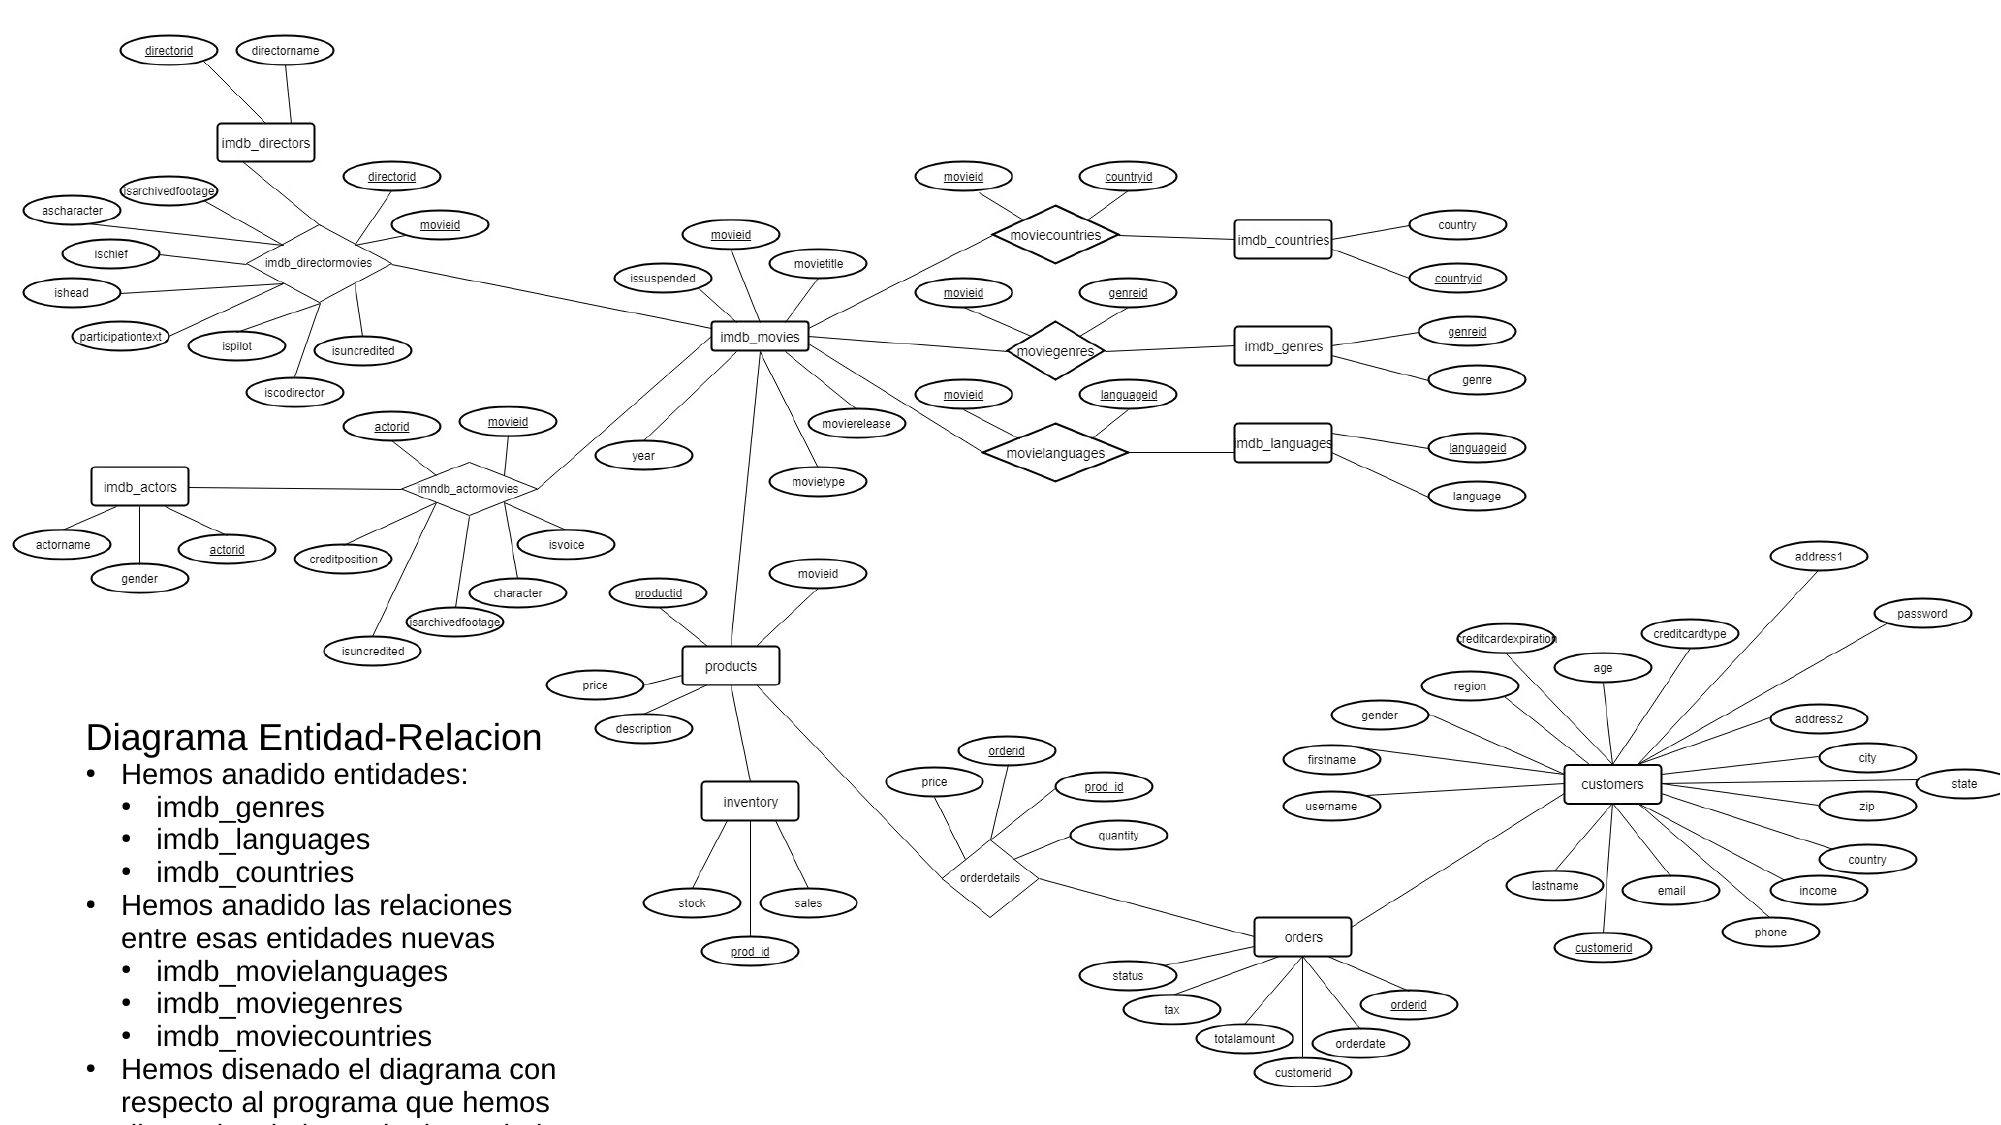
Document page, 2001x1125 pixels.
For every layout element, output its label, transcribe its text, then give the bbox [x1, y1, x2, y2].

text_box Diagrama Entidad-Relacion Hemos anadido entidades: imdb_genres imdb_languages imdb_countries Hemos anadido las relaciones entre esas entidades nuevas imdb_movielanguages imdb_moviegenres imdb_moviecountries Hemos disenado el diagrama con respecto al programa que hemos disenado y la base de datos dada. [70, 708, 591, 1089]
picture [12, 34, 2000, 1087]
